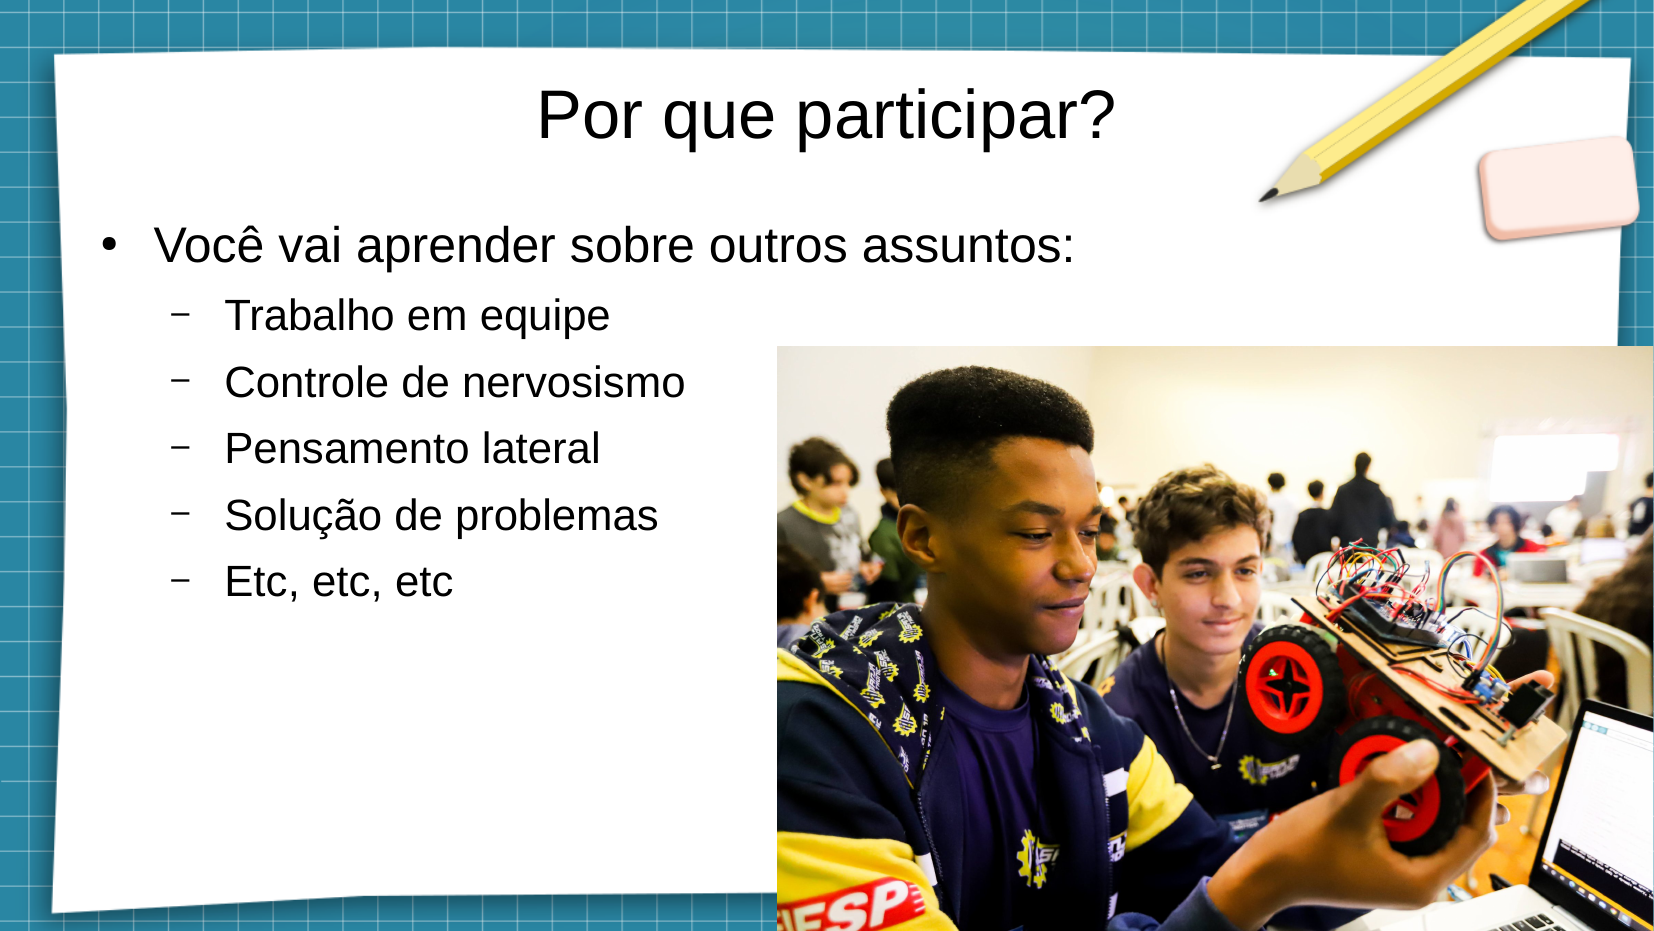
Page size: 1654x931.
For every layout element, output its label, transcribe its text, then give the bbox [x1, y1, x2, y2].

list Você vai aprender sobre outros assuntos: Trabalho em equipe Controle de nervosismo Pensamento lateral Solução de problemas Etc, etc, etc [82, 217, 1571, 758]
picture [0, 0, 1654, 931]
title Por que participar? [82, 37, 1571, 193]
